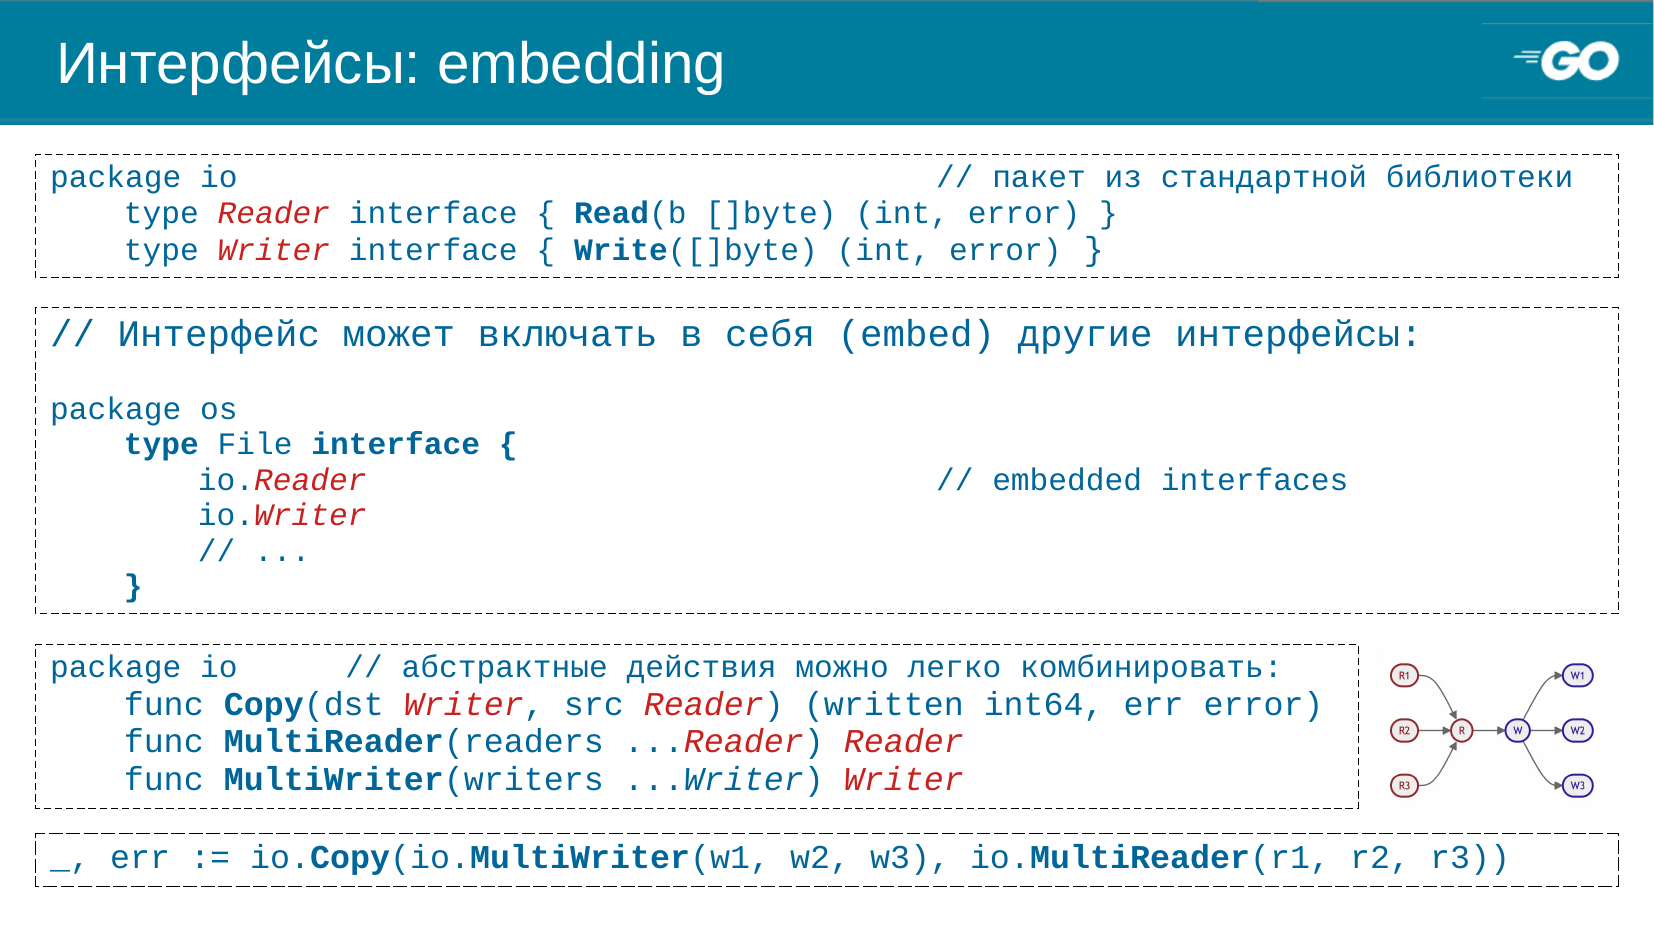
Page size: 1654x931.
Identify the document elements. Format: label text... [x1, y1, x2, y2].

text_box package io // абстрактные действия можно легко комбинировать: func Copy(dst Writer, src Reader) (written int64, err error) func MultiReader(readers ...Reader) Reader func MultiWriter(writers ...Writer) Writer [35, 644, 1359, 809]
text_box _, err := io.Copy(io.MultiWriter(w1, w2, w3), io.MultiReader(r1, r2, r3)) [35, 833, 1619, 887]
picture [1542, 41, 1619, 81]
text_box Интерфейсы: embedding [41, 23, 1495, 104]
picture [1375, 649, 1613, 808]
text_box package io // пакет из стандартной библиотеки type Reader interface { Read(b []byte) (int, error) } type Writer interface { Write([]byte) (int, error) } [35, 154, 1619, 278]
text_box // Интерфейс может включать в себя (embed) другие интерфейсы: package os type File interface { io.Reader // embedded interfaces io.Writer // ... } [35, 307, 1619, 614]
